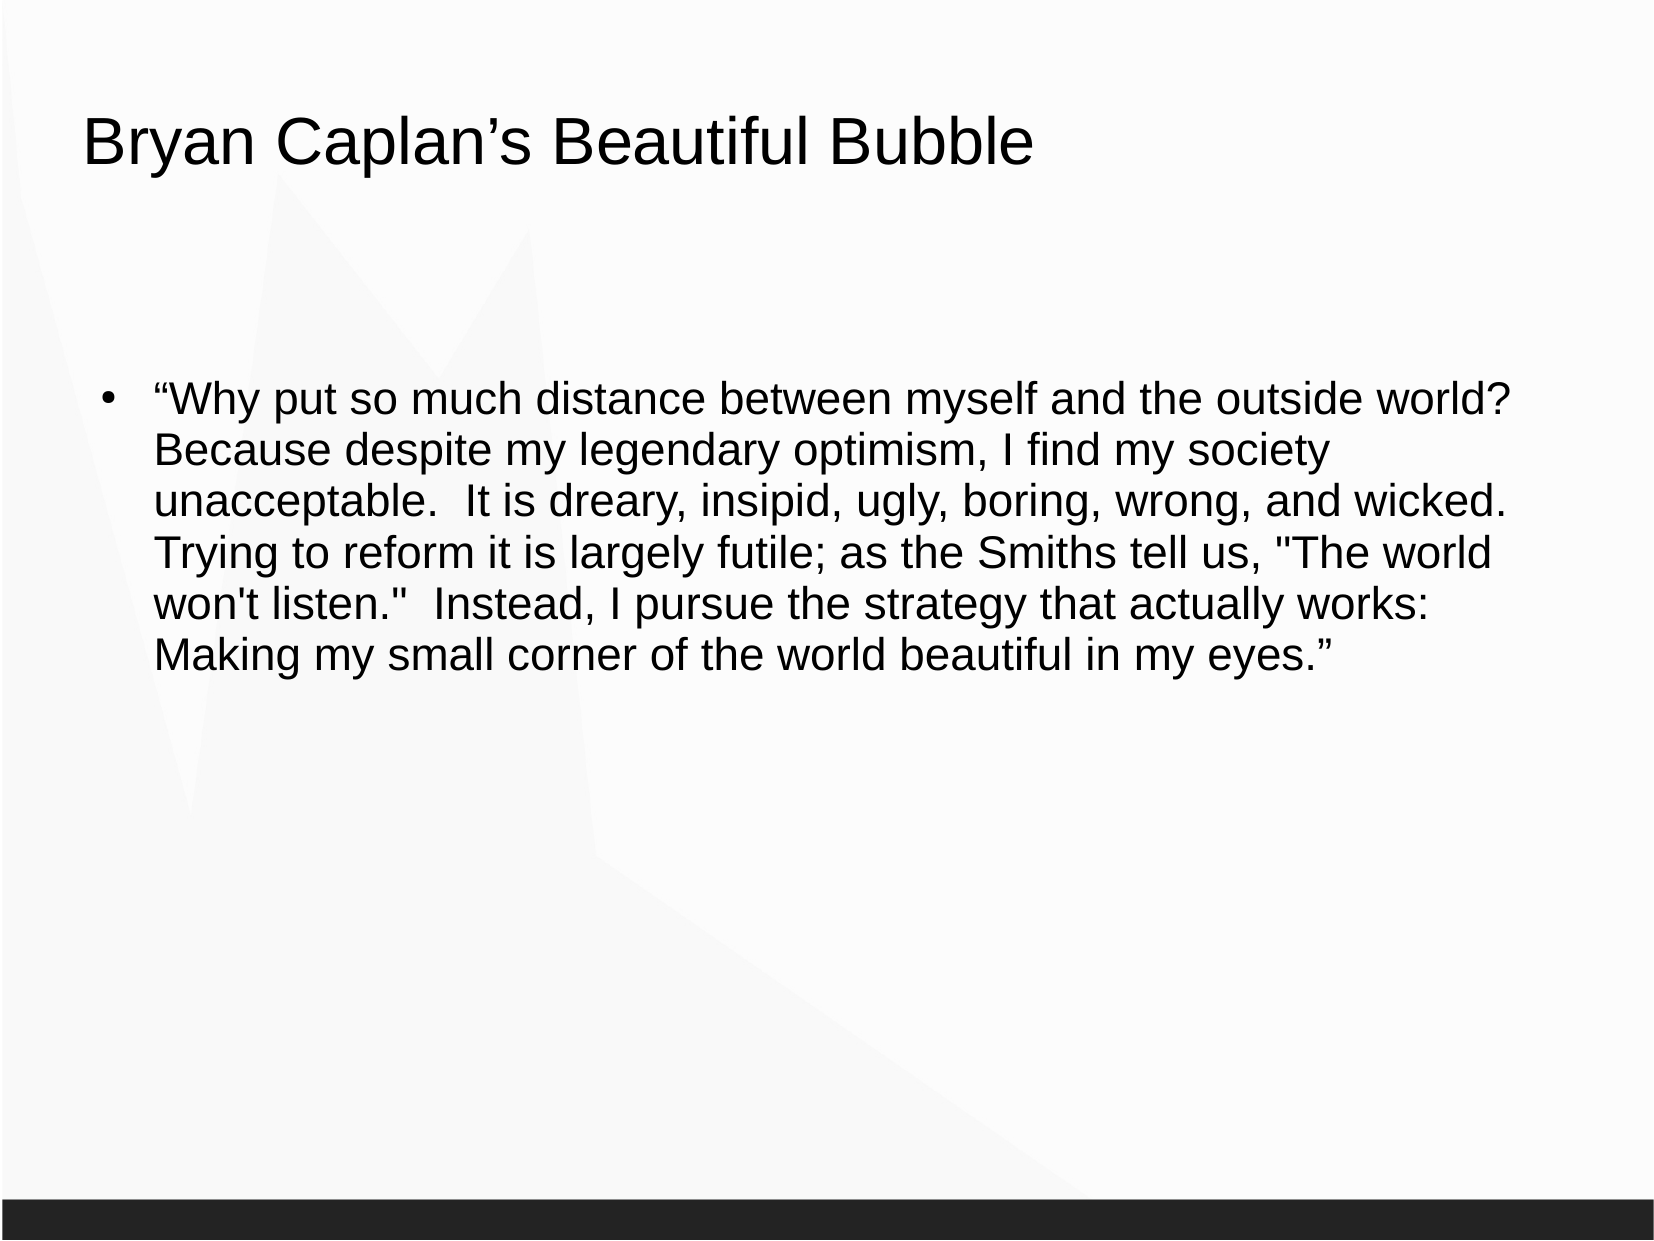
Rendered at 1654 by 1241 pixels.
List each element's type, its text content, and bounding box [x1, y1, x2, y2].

picture [2, 0, 1654, 1241]
list “Why put so much distance between myself and the outside world? Because despite my legendary optimism, I find my society unacceptable. It is dreary, insipid, ugly, boring, wrong, and wicked. Trying to reform it is largely futile; as the Smiths tell us, "The world won't listen." Instead, I pursue the strategy that actually works: Making my small corner of the world beautiful in my eyes.” [82, 372, 1571, 1013]
title Bryan Caplan’s Beautiful Bubble [82, 45, 1571, 238]
